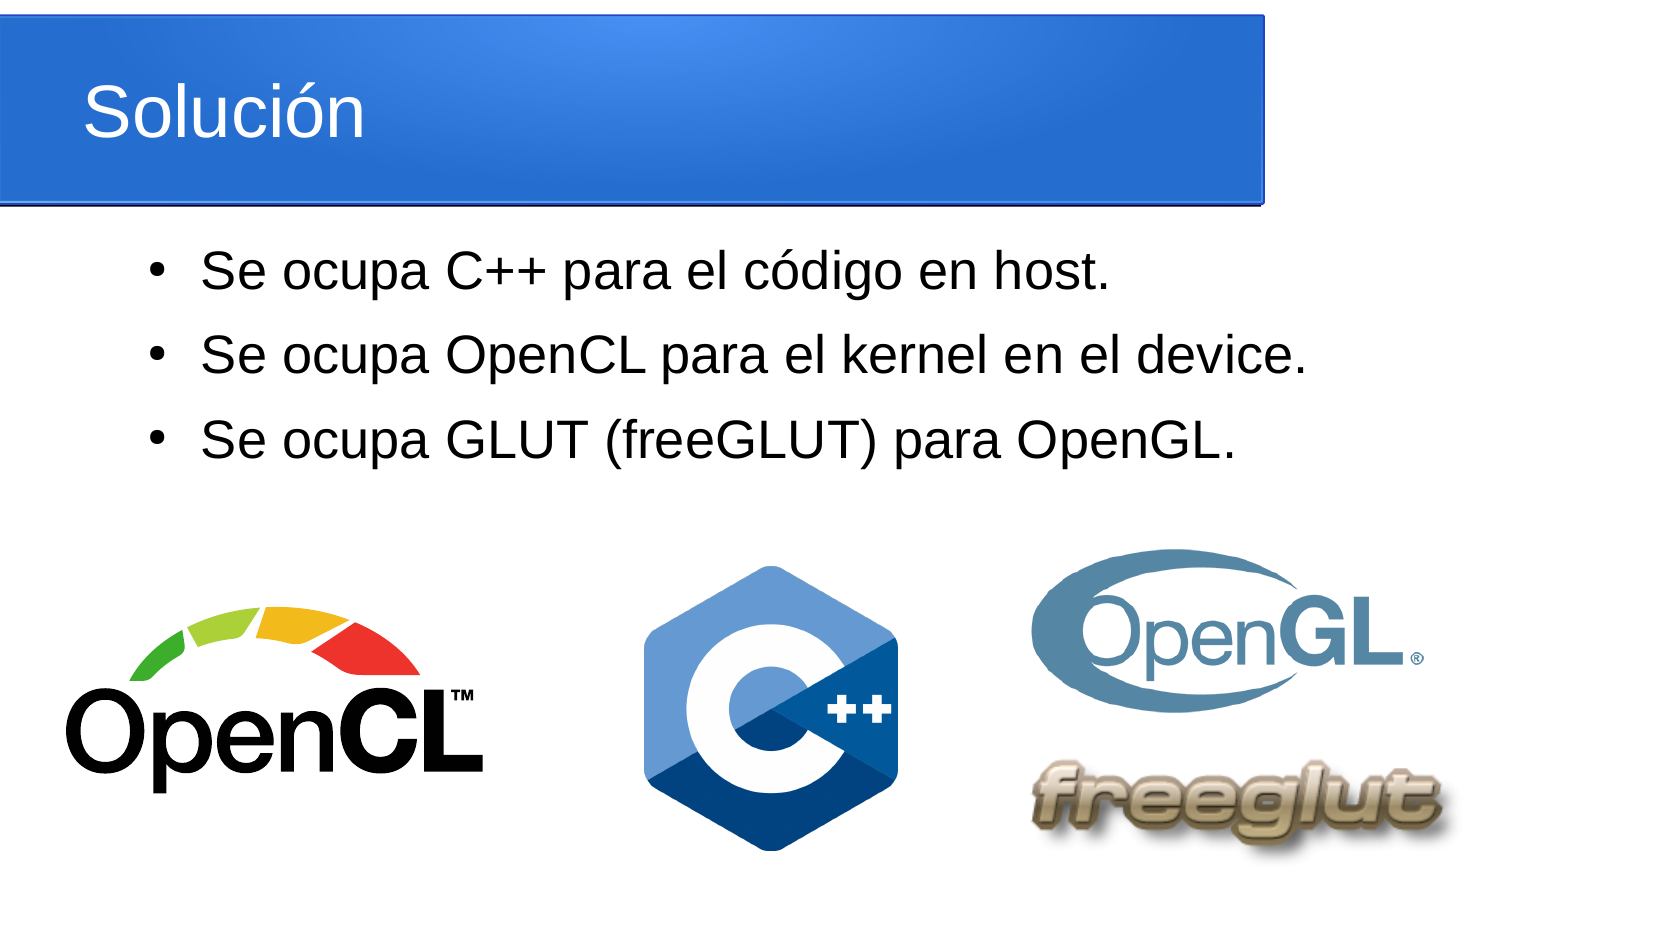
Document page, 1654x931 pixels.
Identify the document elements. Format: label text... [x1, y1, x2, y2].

picture [992, 540, 1483, 886]
picture [644, 566, 898, 851]
title Solución [82, 35, 1235, 189]
picture [42, 590, 508, 803]
list Se ocupa C++ para el código en host. Se ocupa OpenCL para el kernel en el device. Se ocupa GLUT (freeGLUT) para OpenGL. [129, 240, 1619, 780]
